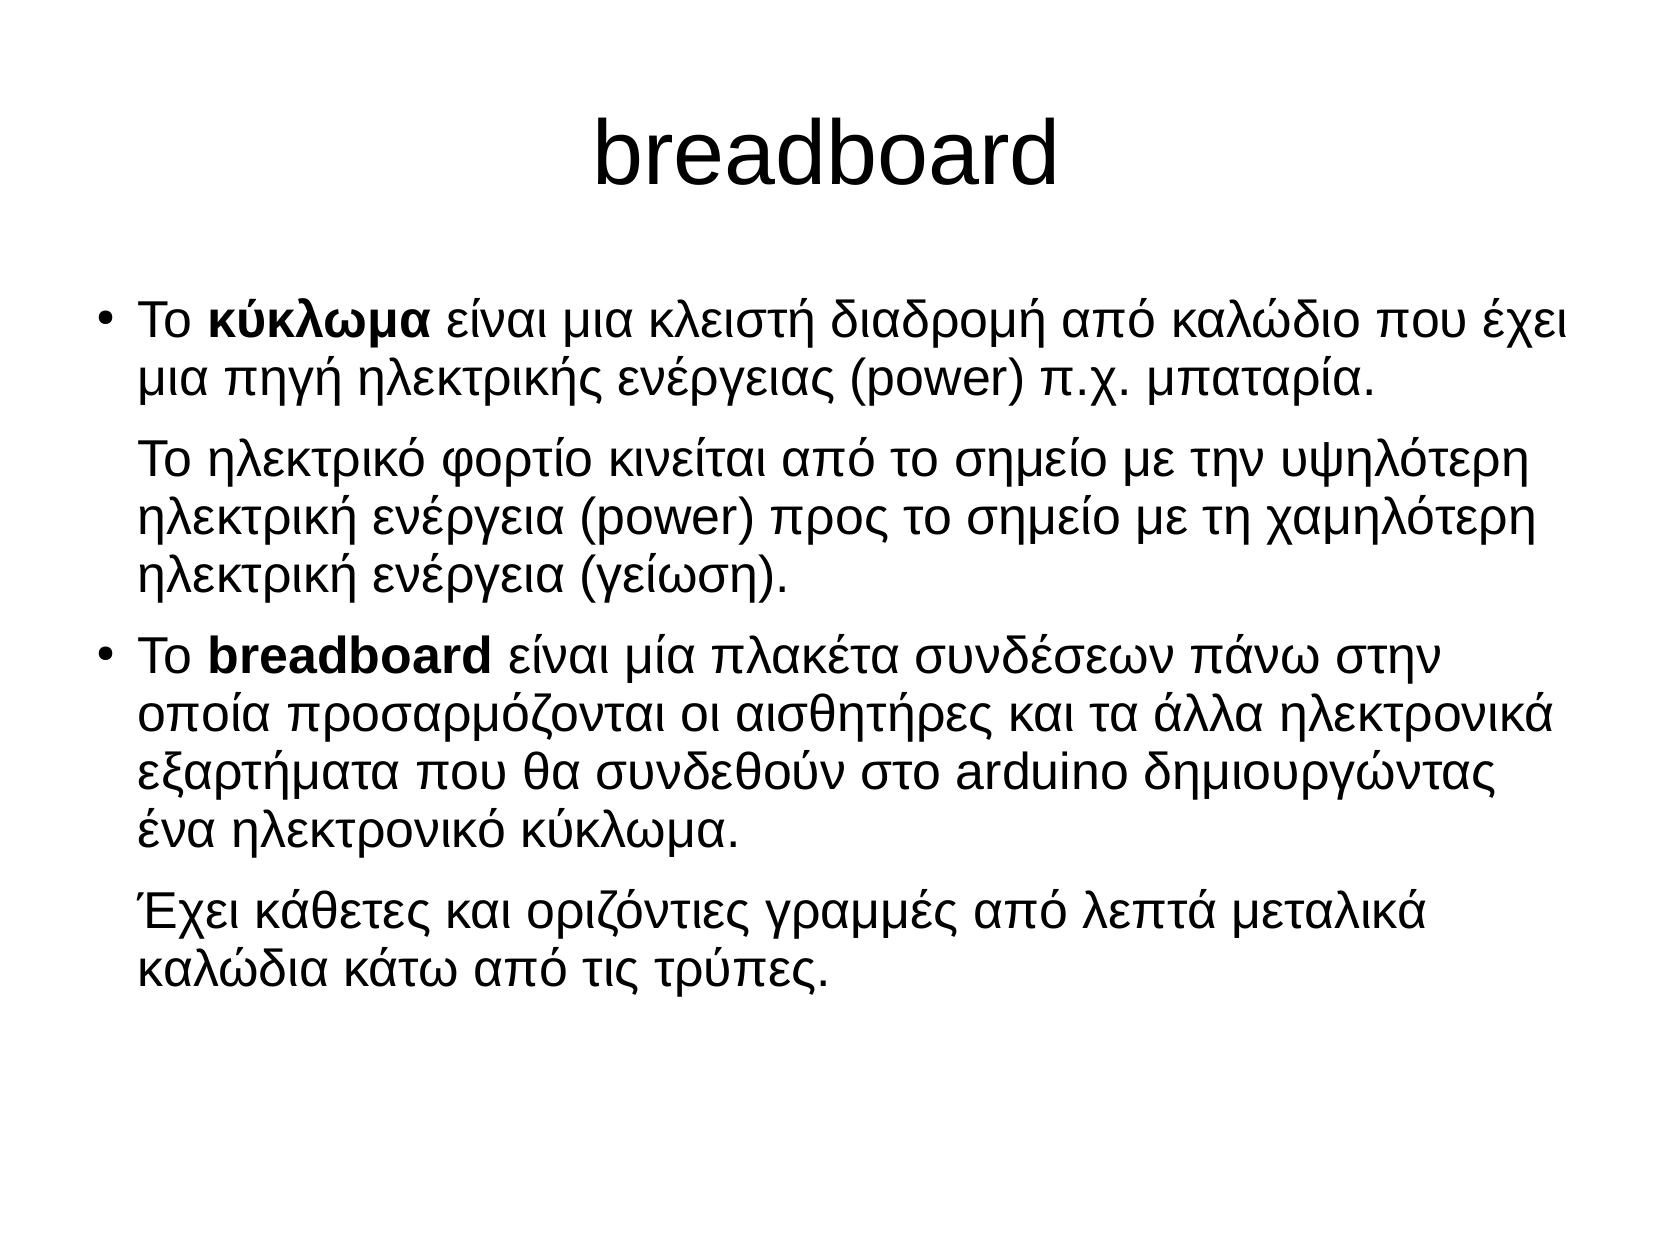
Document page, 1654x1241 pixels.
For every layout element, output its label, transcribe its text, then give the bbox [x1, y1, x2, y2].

title breadboard [82, 49, 1571, 257]
list Το κύκλωμα είναι μια κλειστή διαδρομή από καλώδιο που έχει μια πηγή ηλεκτρικής ενέργειας (power) π.χ. μπαταρία. Το ηλεκτρικό φορτίο κινείται από το σημείο με την υψηλότερη ηλεκτρική ενέργεια (power) προς το σημείο με τη χαμηλότερη ηλεκτρική ενέργεια (γείωση). Το breadboard είναι μία πλακέτα συνδέσεων πάνω στην οποία προσαρμόζονται οι αισθητήρες και τα άλλα ηλεκτρονικά εξαρτήματα που θα συνδεθούν στο arduino δημιουργώντας ένα ηλεκτρονικό κύκλωμα. Έχει κάθετες και οριζόντιες γραμμές από λεπτά μεταλικά καλώδια κάτω από τις τρύπες. [82, 290, 1571, 1010]
